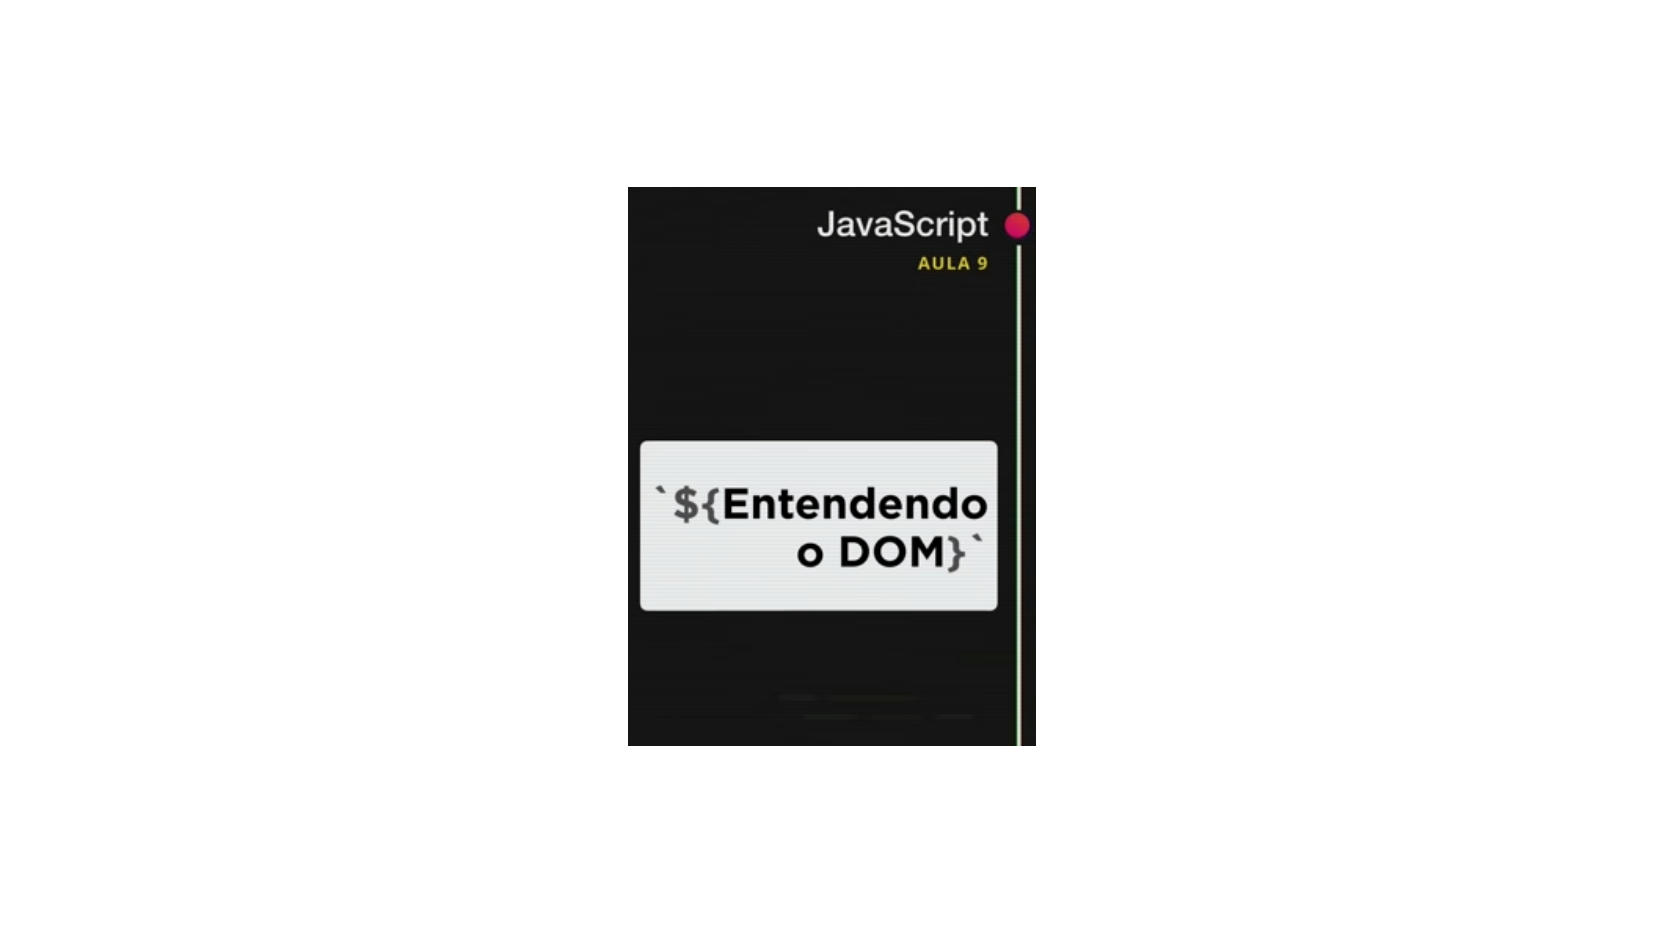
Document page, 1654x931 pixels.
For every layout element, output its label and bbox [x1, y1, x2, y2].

picture [628, 187, 1036, 746]
